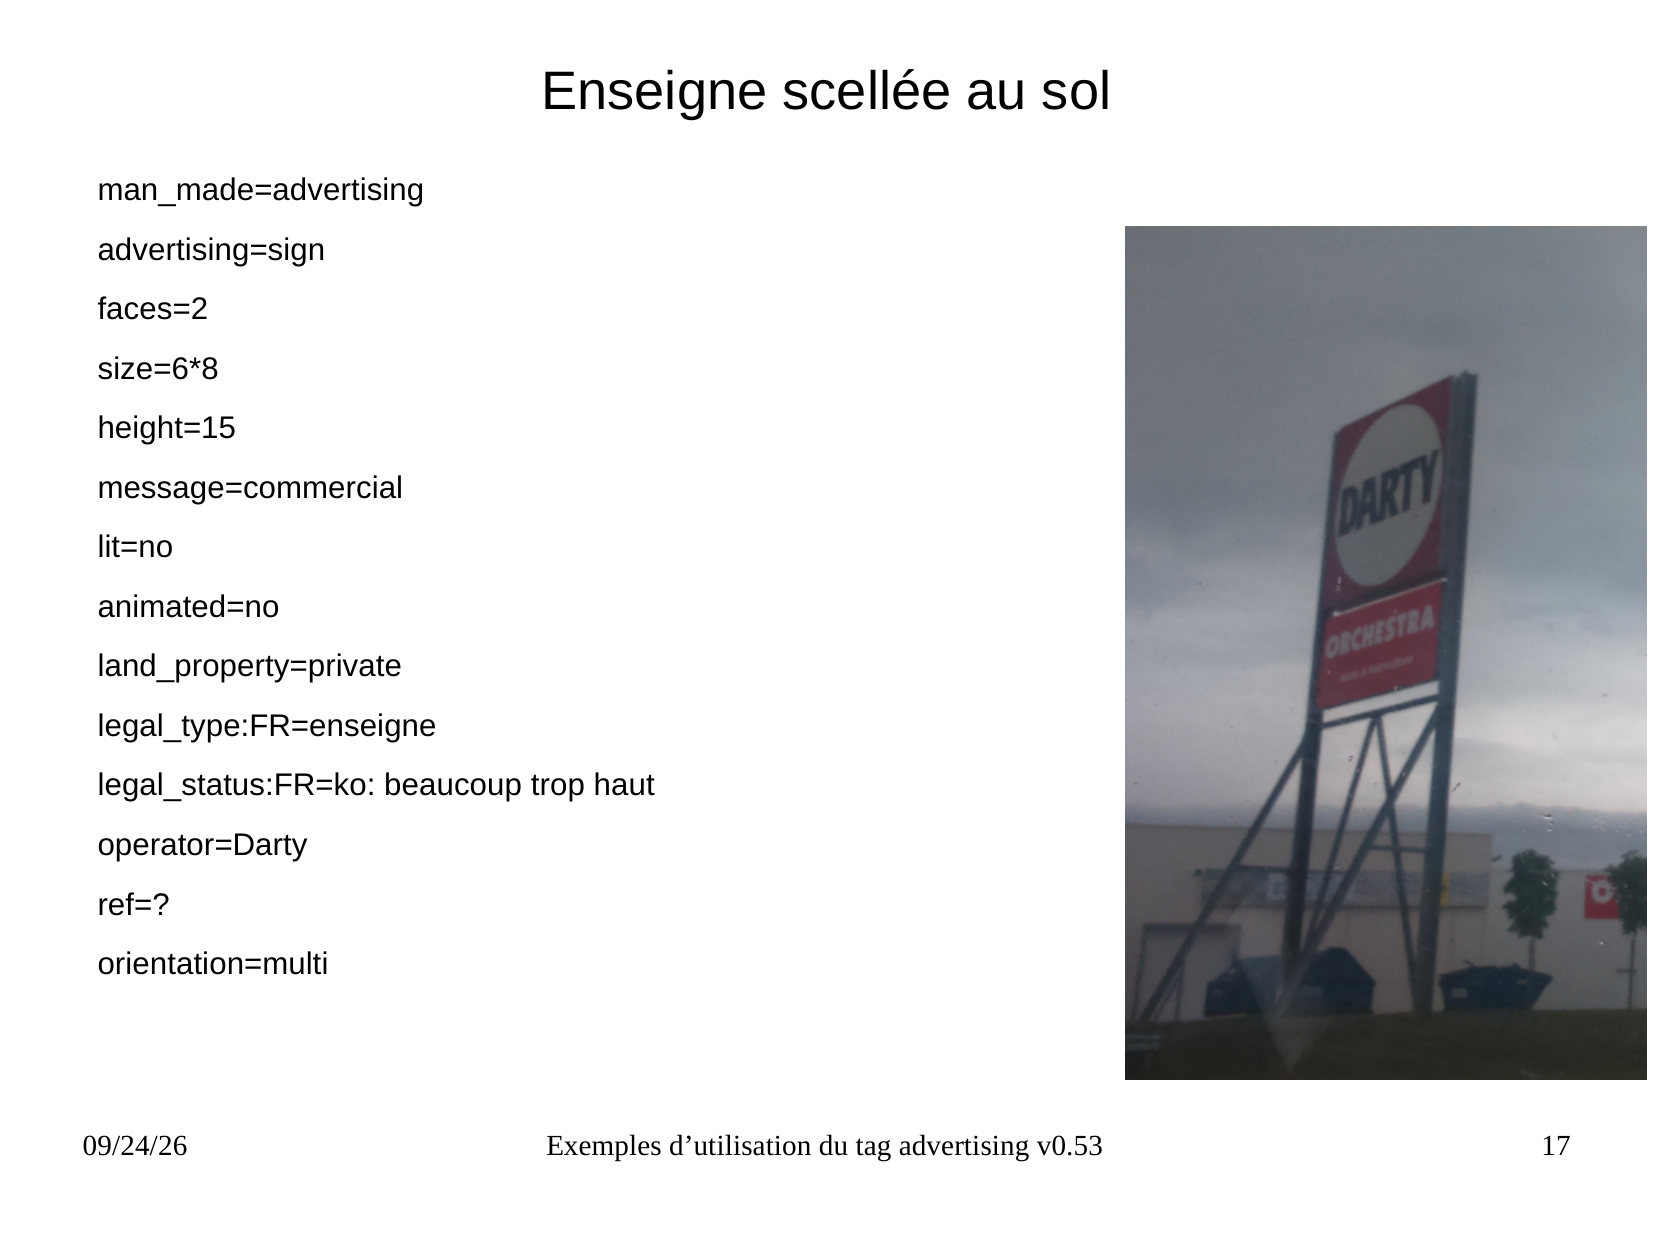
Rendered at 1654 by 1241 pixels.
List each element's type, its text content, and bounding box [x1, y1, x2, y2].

text_box man_made=advertising advertising=sign faces=2 size=6*8 height=15 message=commercial lit=no animated=no land_property=private legal_type:FR=enseigne legal_status:FR=ko: beaucoup trop haut operator=Darty ref=? orientation=multi [82, 165, 781, 1006]
picture [1125, 226, 1647, 1081]
title Enseigne scellée au sol [82, 30, 1571, 152]
